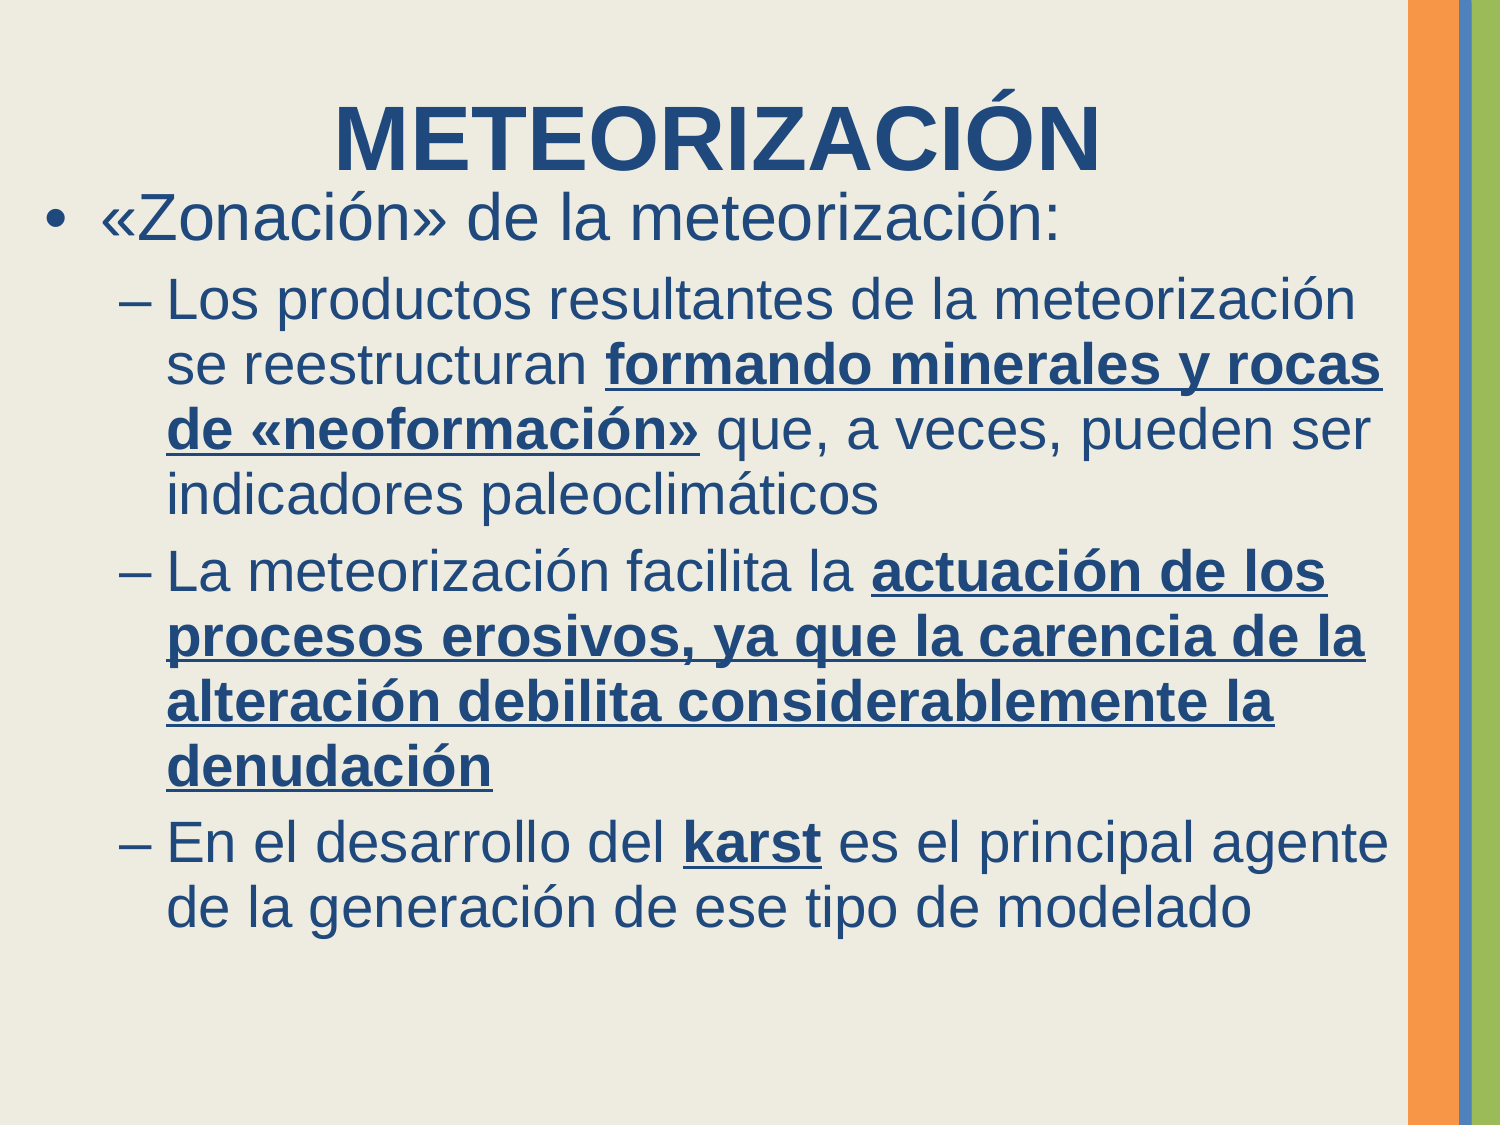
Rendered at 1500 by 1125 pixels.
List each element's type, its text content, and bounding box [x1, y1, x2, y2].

title meteorización [29, 45, 1408, 172]
list «Zonación» de la meteorización: Los productos resultantes de la meteorización se reestructuran formando minerales y rocas de «neoformación» que, a veces, pueden ser indicadores paleoclimáticos La meteorización facilita la actuación de los procesos erosivos, ya que la carencia de la alteración debilita considerablemente la denudación En el desarrollo del karst es el principal agente de la generación de ese tipo de modelado [29, 172, 1408, 1102]
